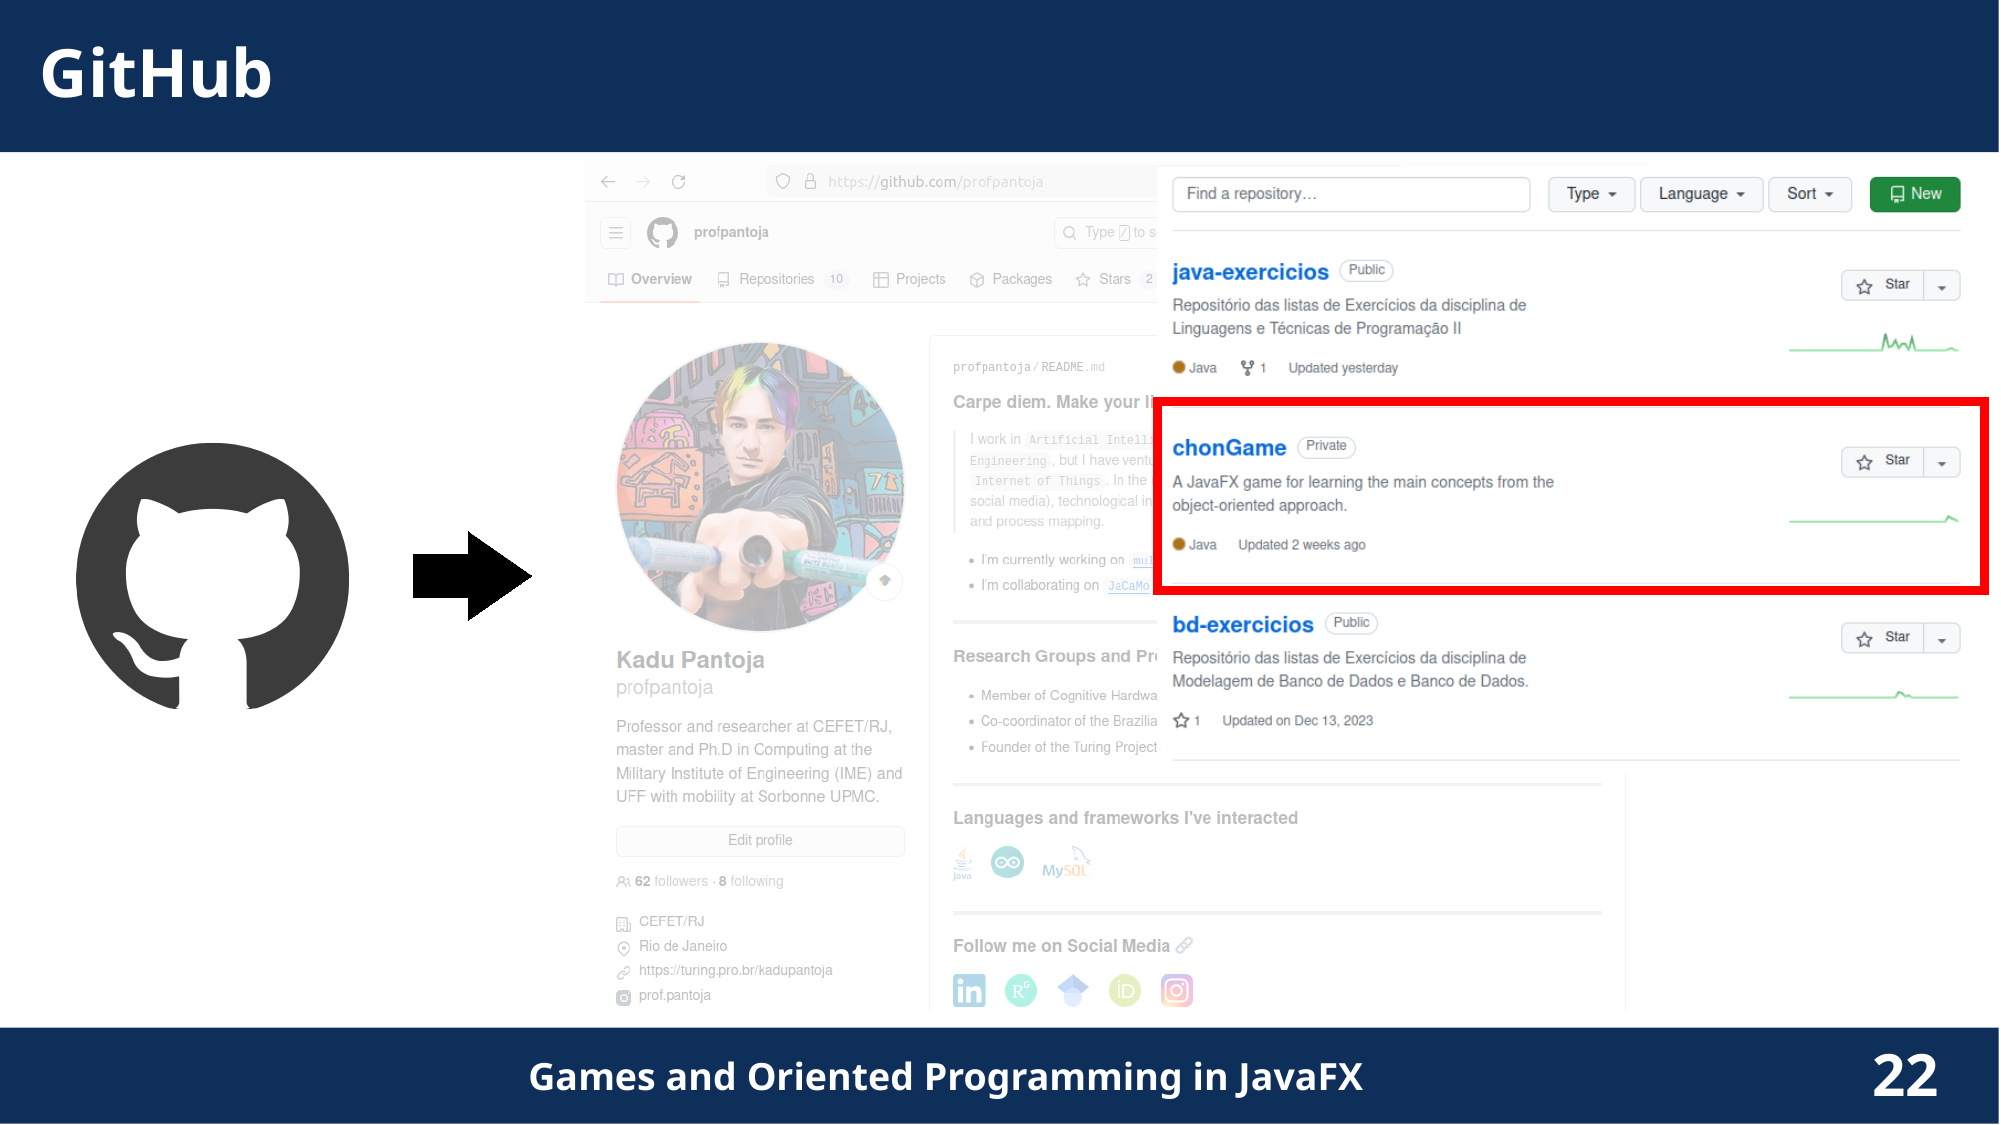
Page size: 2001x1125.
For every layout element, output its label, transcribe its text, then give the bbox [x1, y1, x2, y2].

text_box GitHub [25, 23, 1999, 119]
picture [76, 442, 350, 709]
picture [585, 161, 1985, 1010]
picture [1162, 406, 1980, 586]
text_box [413, 531, 532, 621]
